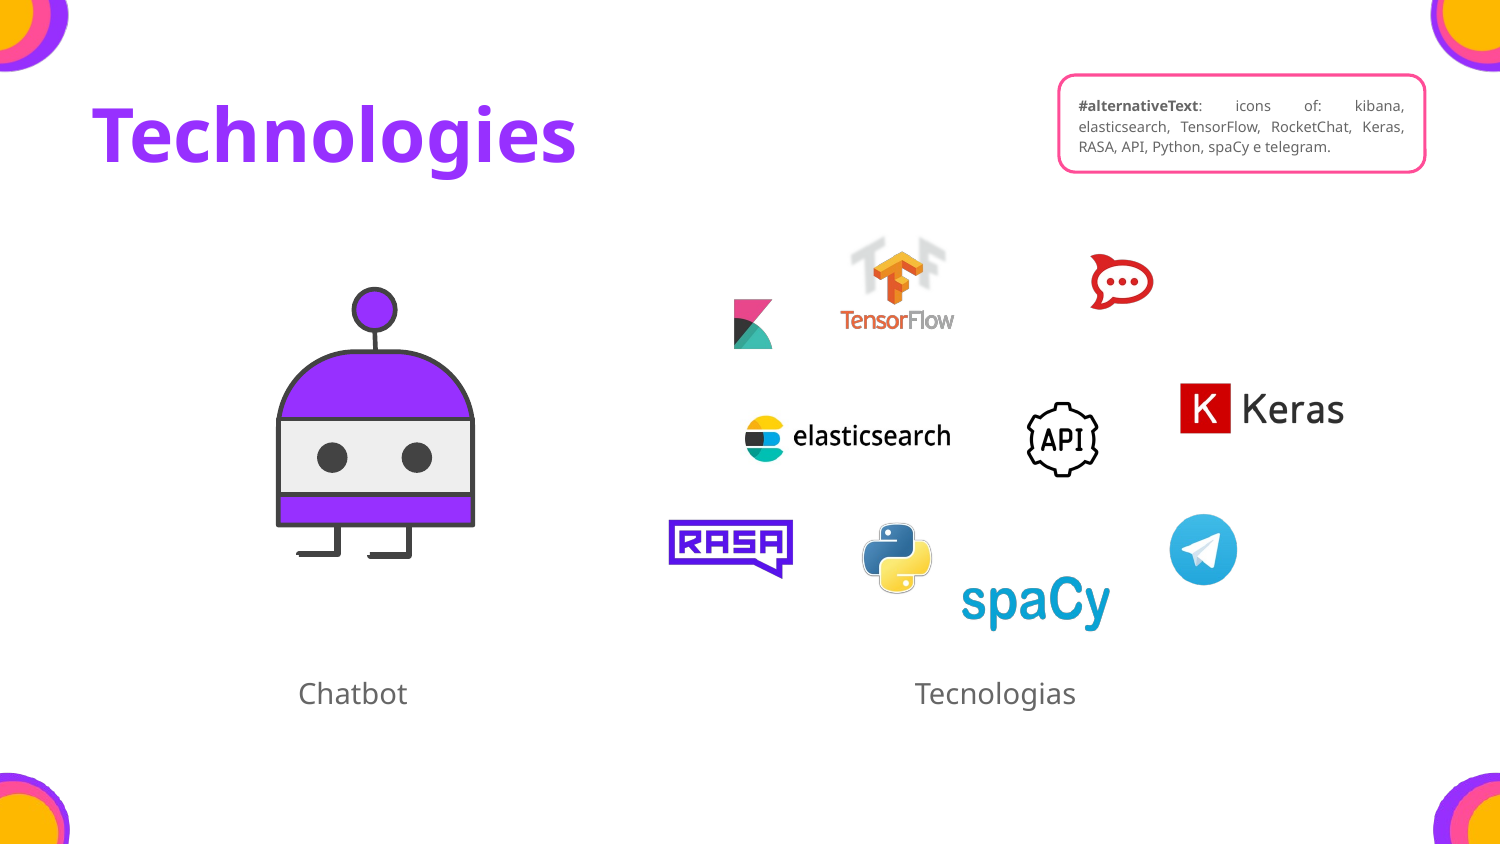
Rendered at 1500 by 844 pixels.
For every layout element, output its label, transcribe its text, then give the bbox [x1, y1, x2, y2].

picture [1166, 512, 1238, 586]
list Chatbot [255, 655, 451, 720]
picture [0, 768, 75, 844]
text_box [353, 289, 396, 331]
picture [1076, 236, 1167, 327]
picture [838, 232, 956, 331]
picture [740, 410, 956, 467]
picture [851, 512, 942, 603]
picture [717, 288, 789, 360]
list Tecnologias [899, 655, 1095, 720]
picture [1425, 768, 1500, 844]
title Technologies [76, 72, 1474, 167]
picture [0, 0, 76, 76]
picture [1179, 382, 1355, 434]
picture [1425, 0, 1500, 76]
text_box #alternativeText: icons of: kibana, elasticsearch, TensorFlow, RocketChat, Keras, RASA, API, Python, spaCy e telegram. [1058, 75, 1425, 173]
picture [962, 572, 1111, 635]
picture [1021, 398, 1104, 481]
text_box [278, 351, 473, 526]
picture [666, 517, 796, 581]
